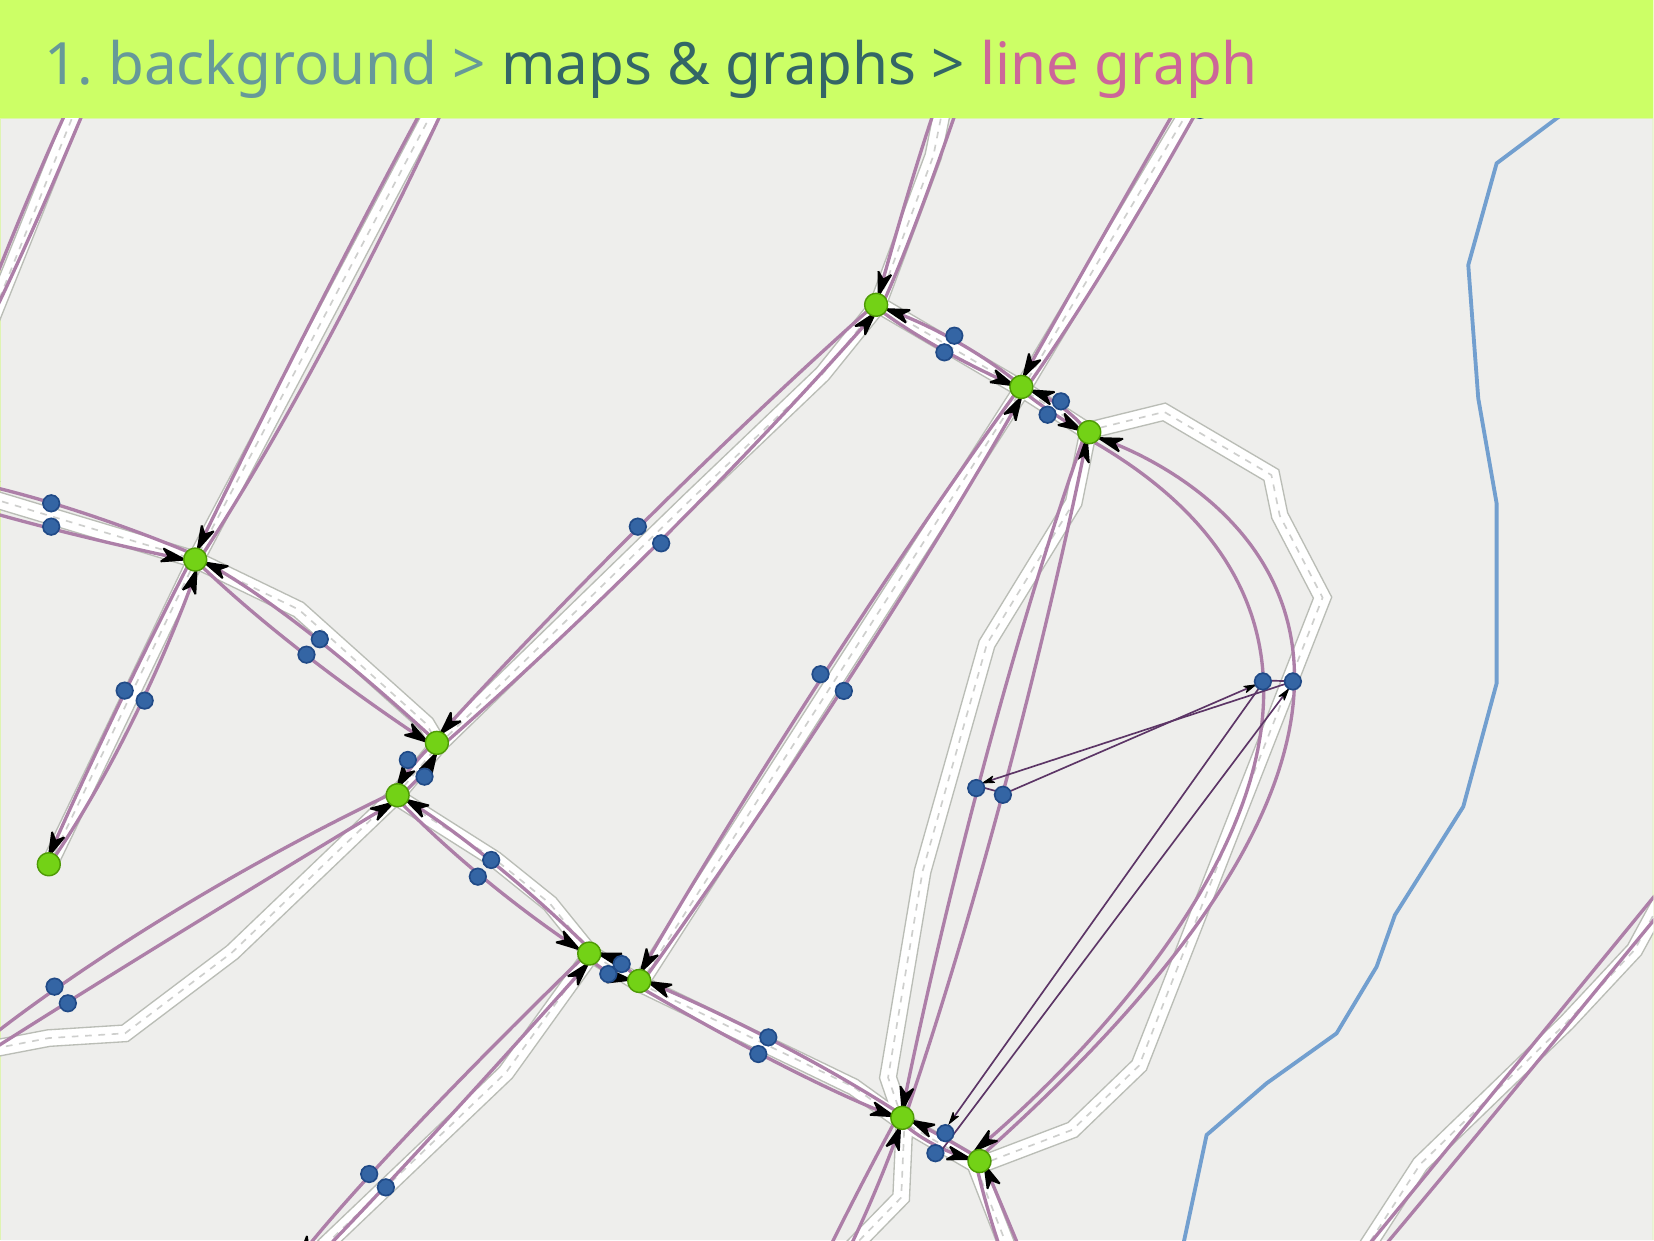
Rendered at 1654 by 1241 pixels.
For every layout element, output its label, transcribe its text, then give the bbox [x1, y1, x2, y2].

picture [0, 118, 1654, 1241]
text_box 1. background > maps & graphs > line graph [29, 14, 1130, 118]
